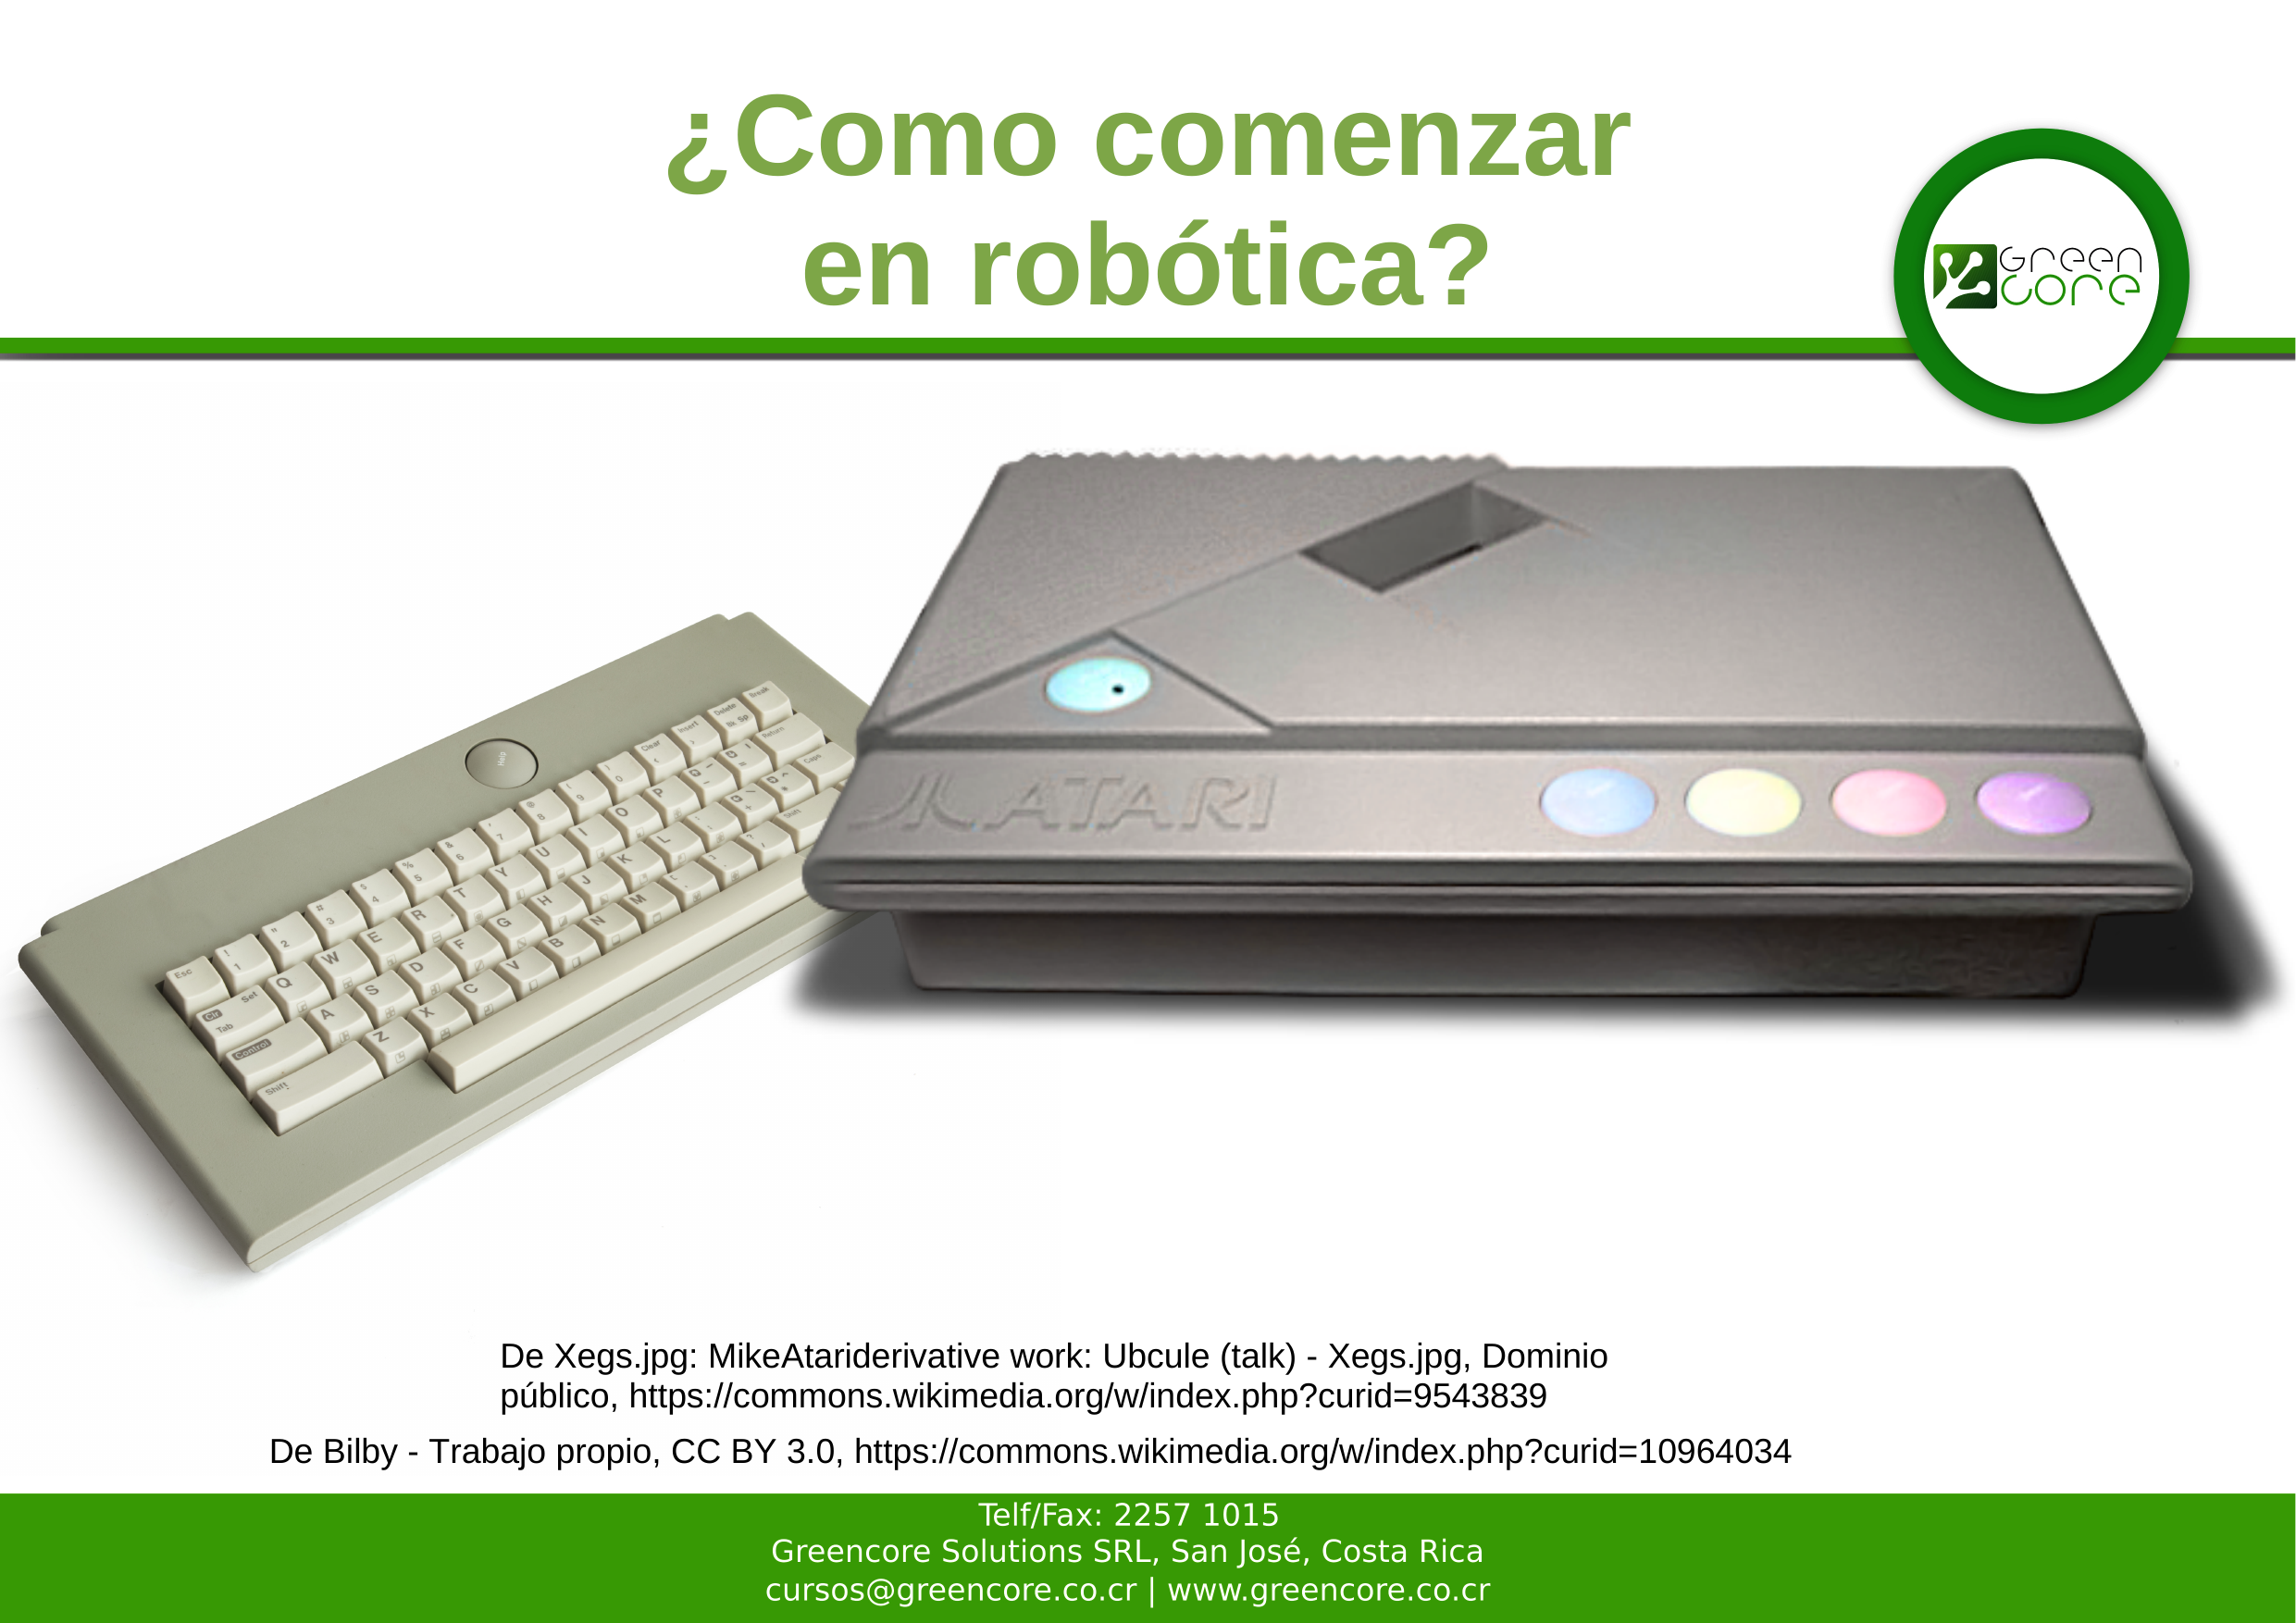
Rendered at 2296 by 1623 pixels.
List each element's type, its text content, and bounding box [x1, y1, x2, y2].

picture [0, 0, 2296, 1623]
title ¿Como comenzar en robótica? [115, 64, 2181, 336]
text_box De Xegs.jpg: MikeAtariderivative work: Ubcule (talk) - Xegs.jpg, Dominio público, https://commons.wikimedia.org/w/index.php?curid=9543839 [486, 1330, 1686, 1421]
text_box De Bilby - Trabajo propio, CC BY 3.0, https://commons.wikimedia.org/w/index.php?curid=10964034 [255, 1424, 1807, 1478]
